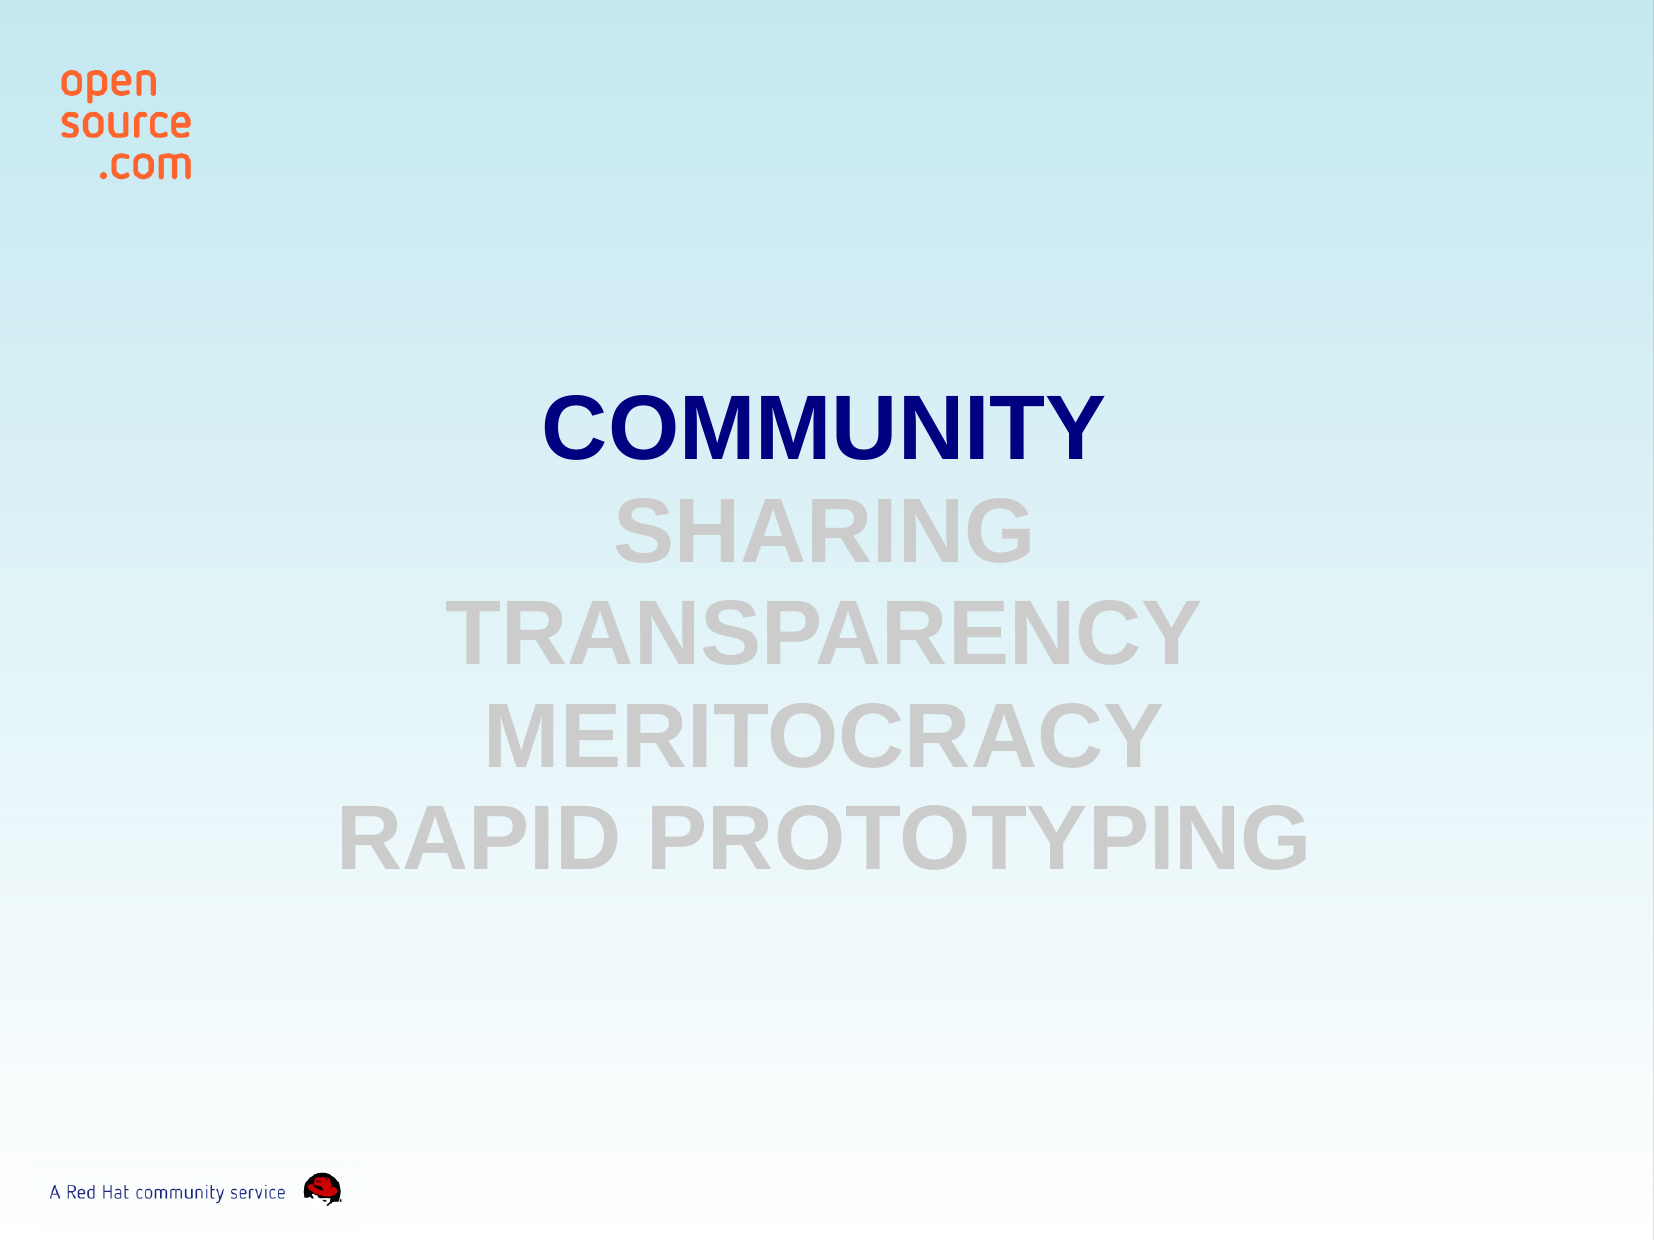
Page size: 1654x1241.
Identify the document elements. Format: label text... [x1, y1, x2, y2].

picture [0, 0, 1654, 1241]
subtitle COMMUNITY SHARING TRANSPARENCY MERITOCRACY RAPID PROTOTYPING [80, 103, 1569, 1163]
